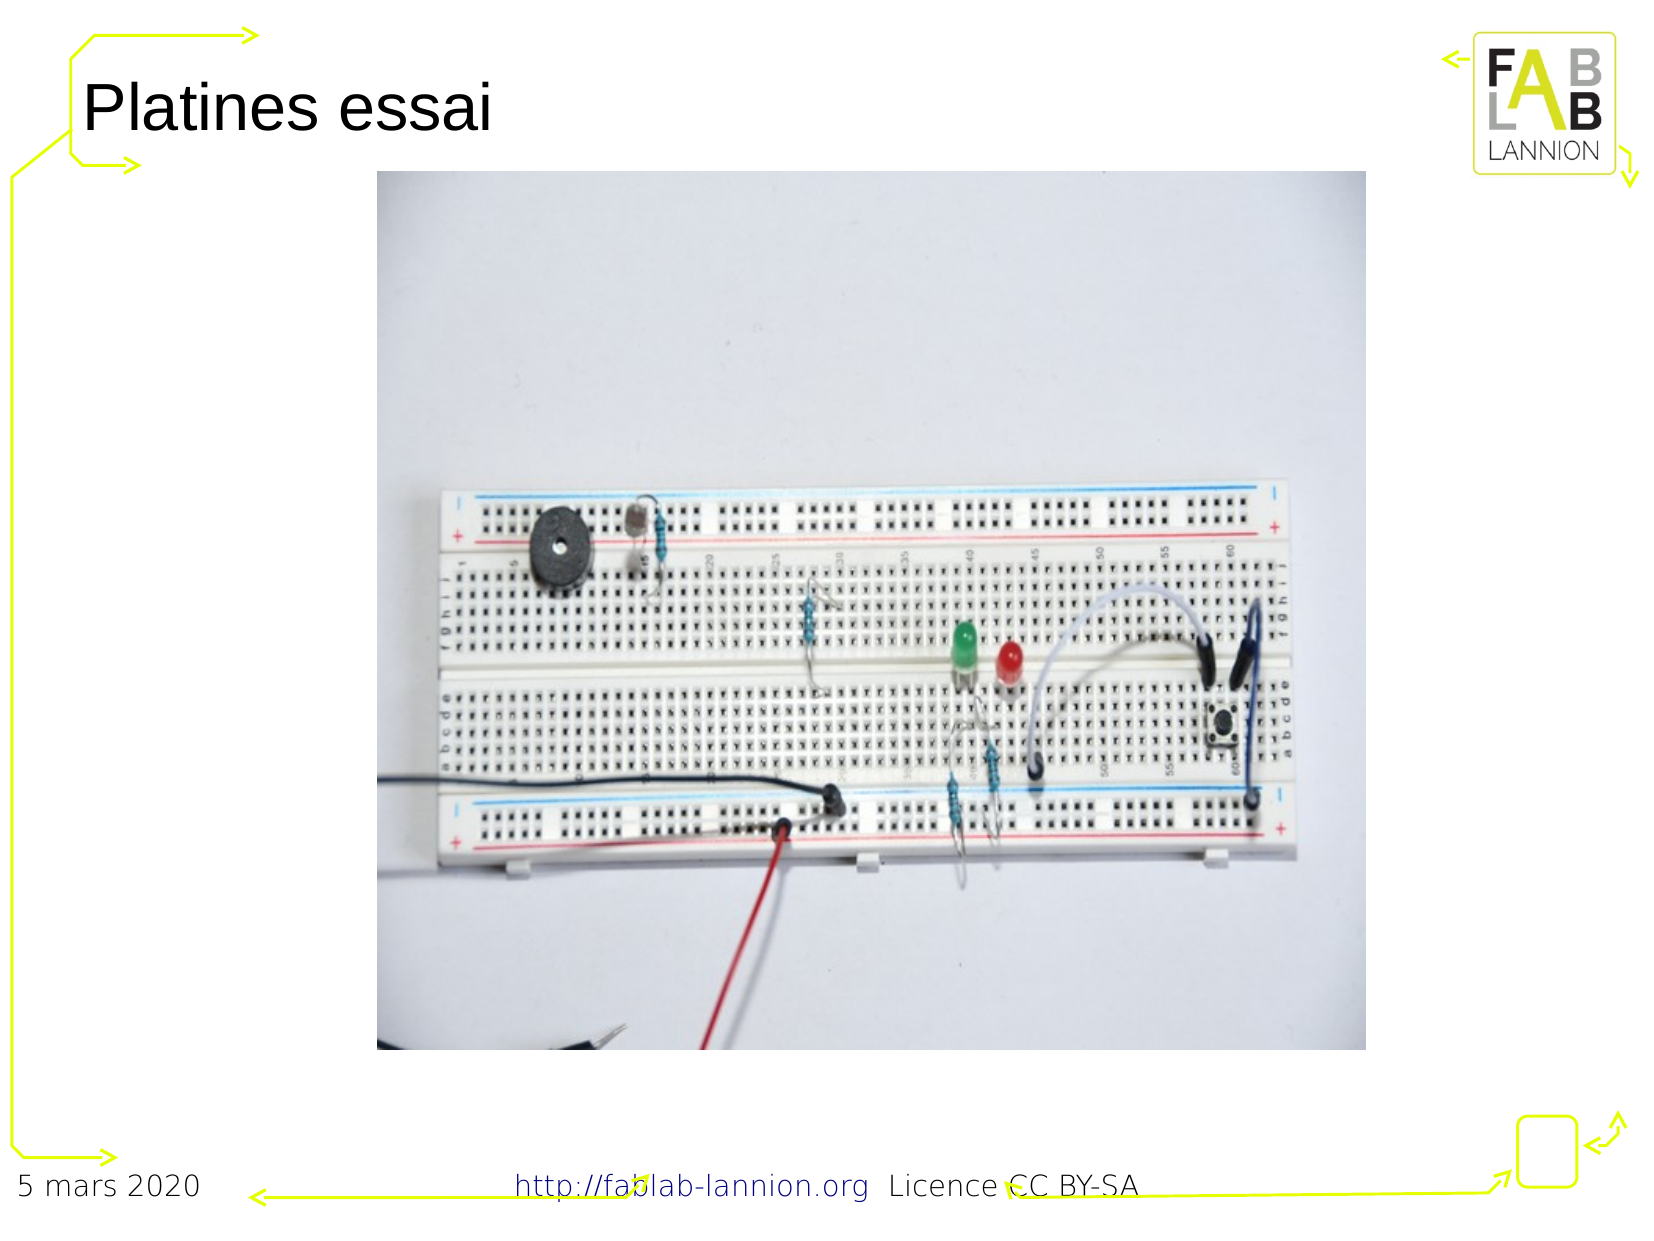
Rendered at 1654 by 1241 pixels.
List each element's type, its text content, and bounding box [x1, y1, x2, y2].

title Platines essai [82, 49, 1441, 166]
picture [1470, 29, 1619, 178]
picture [377, 171, 1366, 1050]
